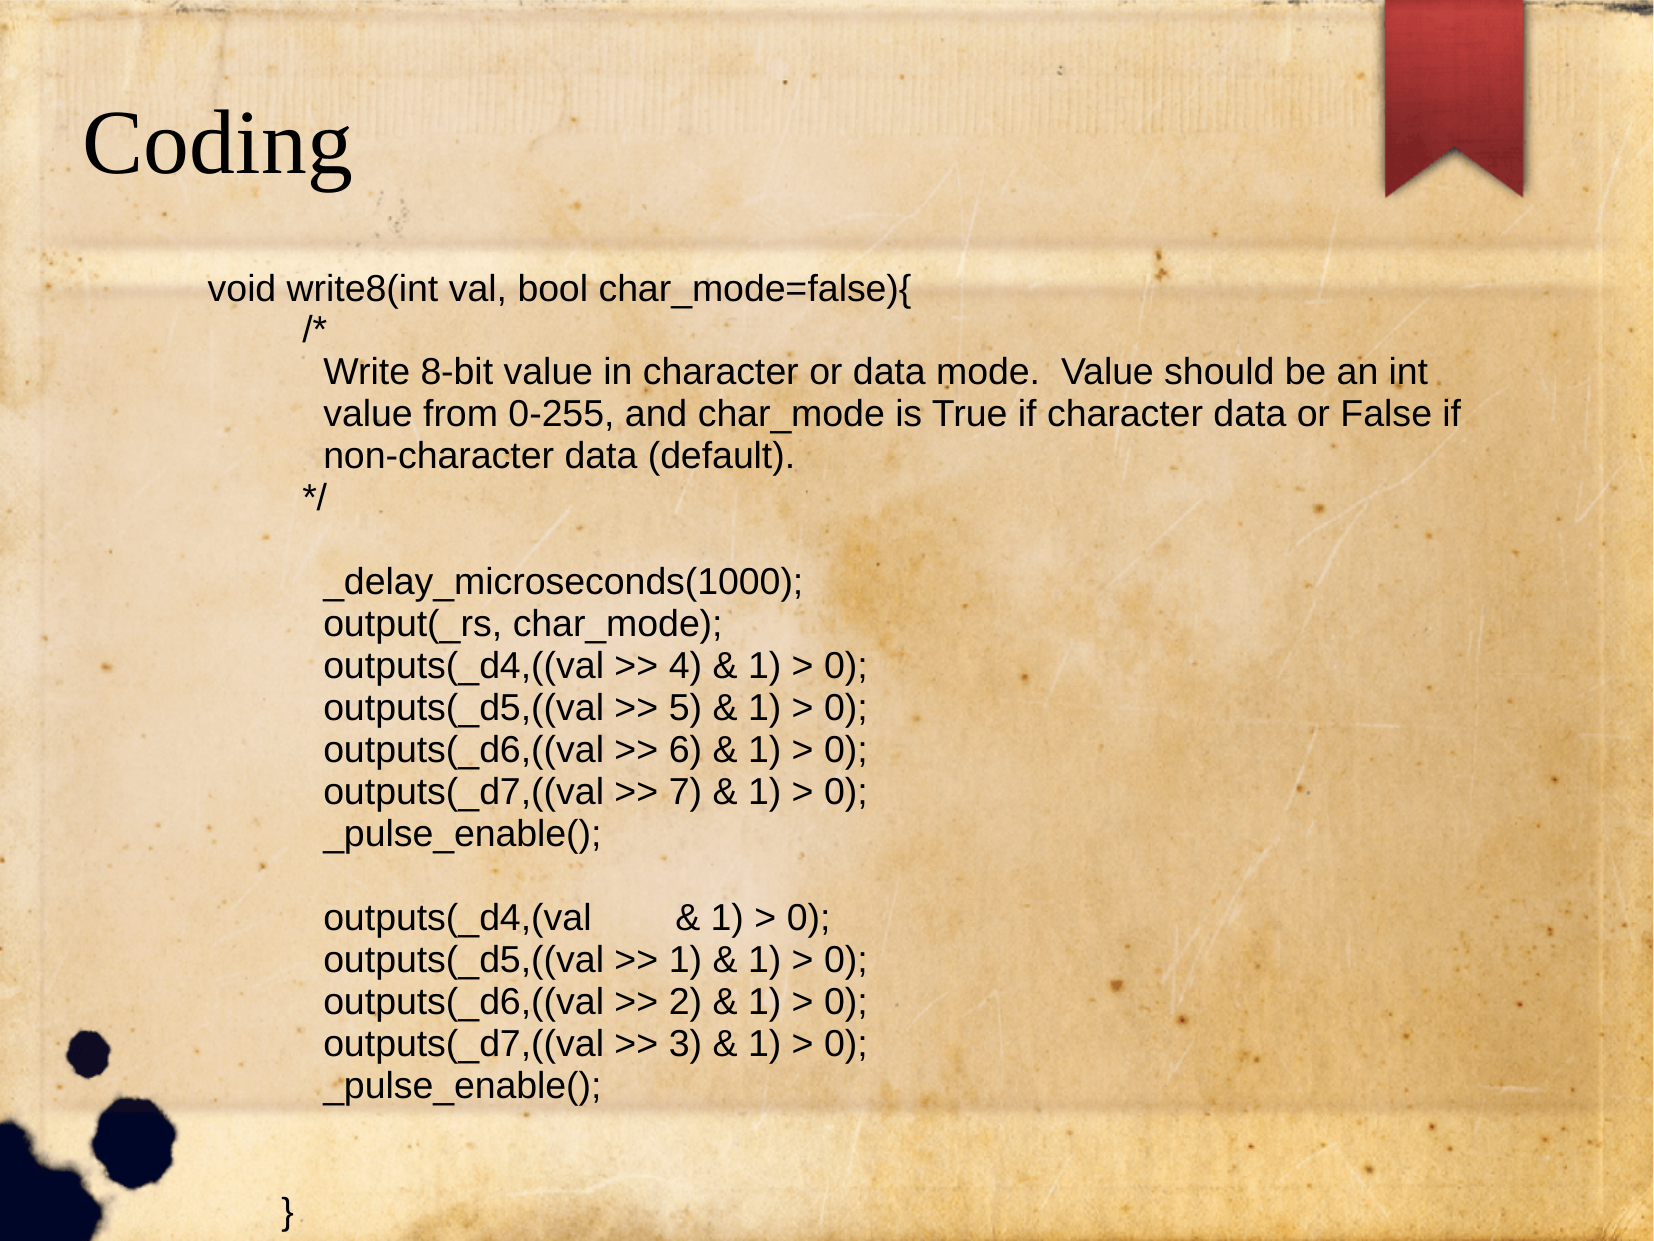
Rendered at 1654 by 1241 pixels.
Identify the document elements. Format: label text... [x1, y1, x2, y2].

text_box void write8(int val, bool char_mode=false){ /* Write 8-bit value in character or data mode. Value should be an int value from 0-255, and char_mode is True if character data or False if non-character data (default). */ _delay_microseconds(1000); output(_rs, char_mode); outputs(_d4,((val >> 4) & 1) > 0); outputs(_d5,((val >> 5) & 1) > 0); outputs(_d6,((val >> 6) & 1) > 0); outputs(_d7,((val >> 7) & 1) > 0); _pulse_enable(); outputs(_d4,(val & 1) > 0); outputs(_d5,((val >> 1) & 1) > 0); outputs(_d6,((val >> 2) & 1) > 0); outputs(_d7,((val >> 3) & 1) > 0); _pulse_enable(); } [182, 259, 1477, 1241]
picture [0, 0, 1654, 1241]
title Coding [82, 49, 1347, 237]
